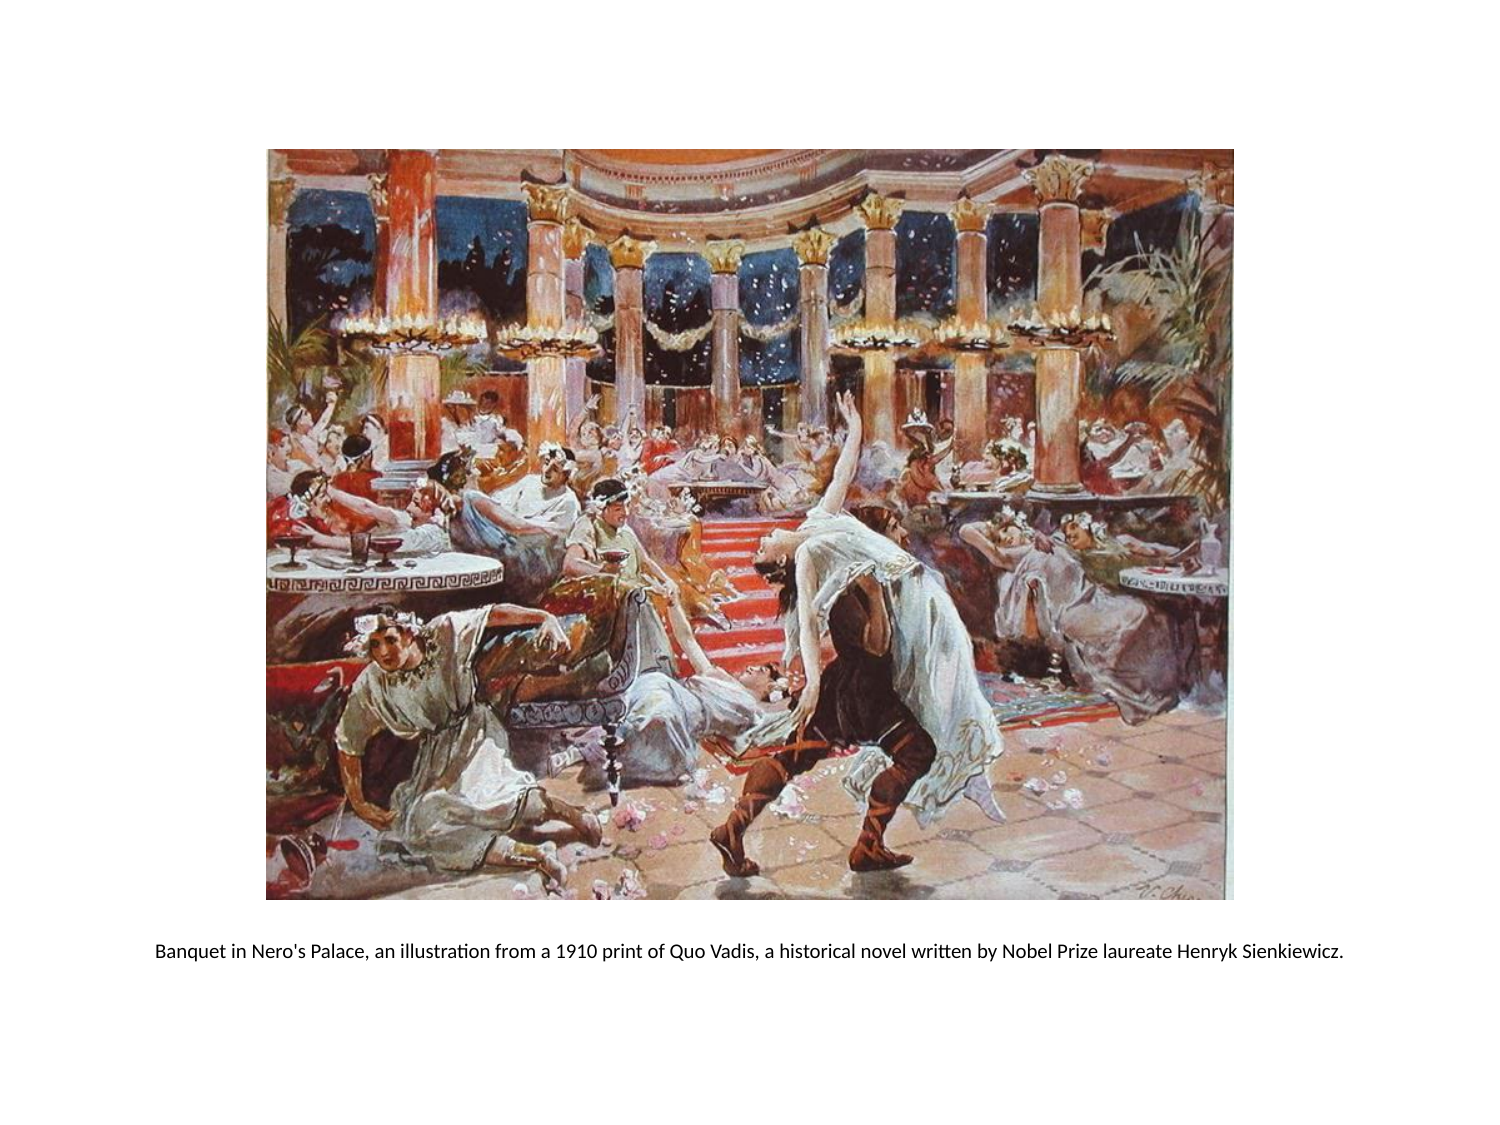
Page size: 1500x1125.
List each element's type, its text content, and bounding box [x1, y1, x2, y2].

text_box Banquet in Nero's Palace, an illustration from a 1910 print of Quo Vadis, a historical novel written by Nobel Prize laureate Henryk Sienkiewicz. [140, 930, 1360, 970]
picture [266, 149, 1234, 900]
